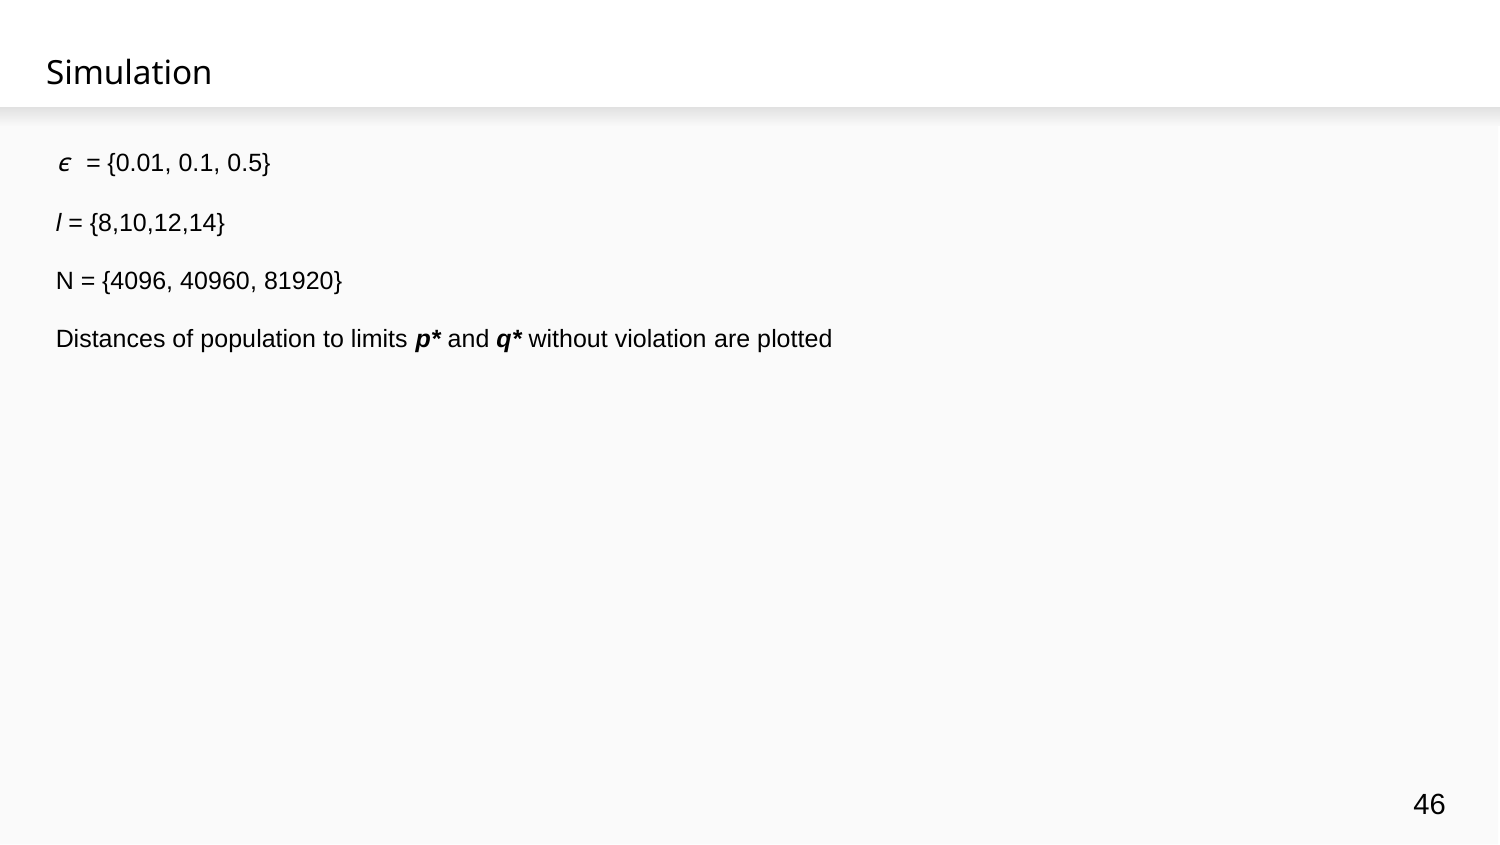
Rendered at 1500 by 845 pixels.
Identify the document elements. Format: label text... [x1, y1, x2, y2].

title Simulation [46, 21, 1495, 121]
text_box є = {0.01, 0.1, 0.5} l = {8,10,12,14} N = {4096, 40960, 81920} Distances of population to limits p* and q* without violation are plotted [41, 137, 856, 361]
